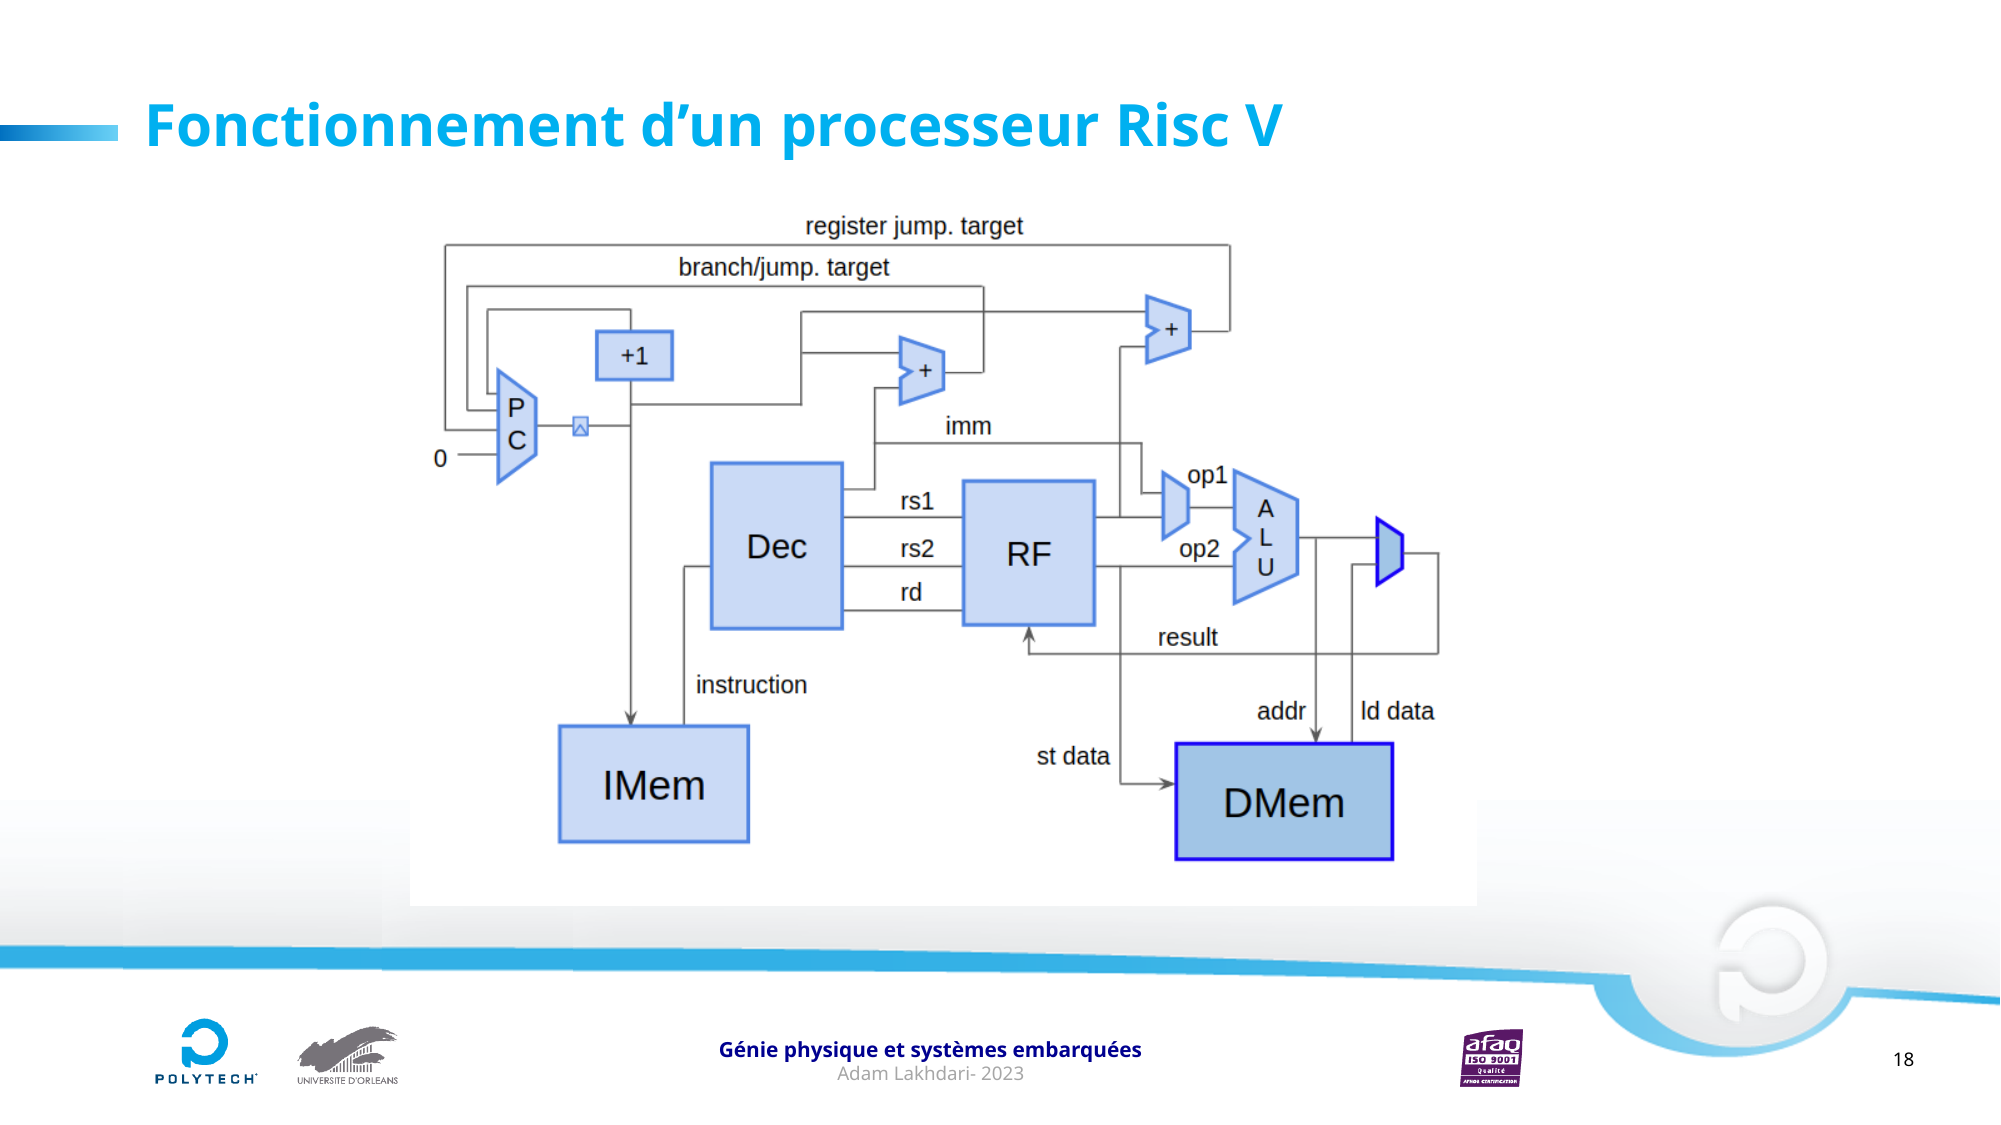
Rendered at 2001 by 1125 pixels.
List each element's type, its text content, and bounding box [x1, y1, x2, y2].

text_box Génie physique et systèmes embarquées Adam Lakhdari- 2023 [402, 1035, 1459, 1085]
picture [0, 177, 2000, 1125]
title Fonctionnement d’un processeur Risc V [129, 29, 1930, 218]
